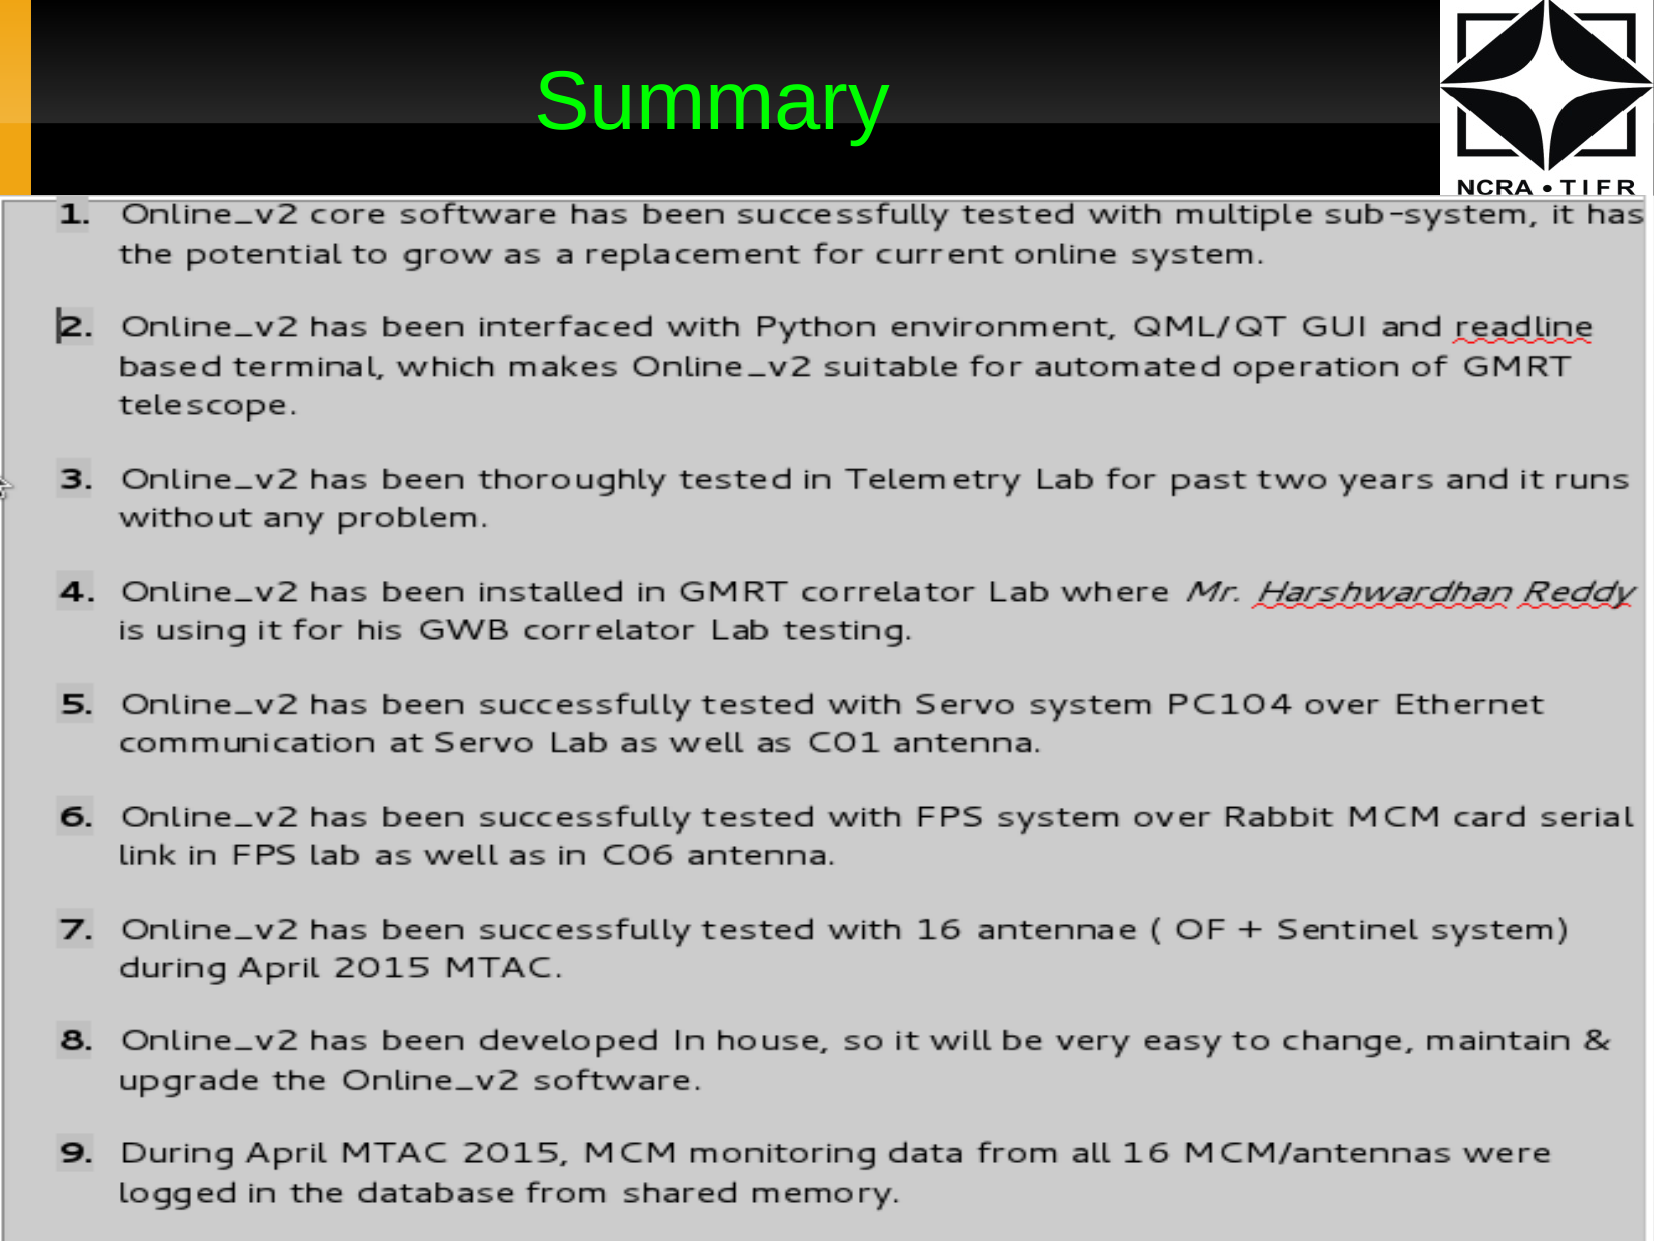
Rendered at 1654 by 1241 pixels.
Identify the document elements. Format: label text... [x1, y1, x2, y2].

picture [0, 0, 1654, 1241]
text_box Summary [0, 46, 1426, 155]
